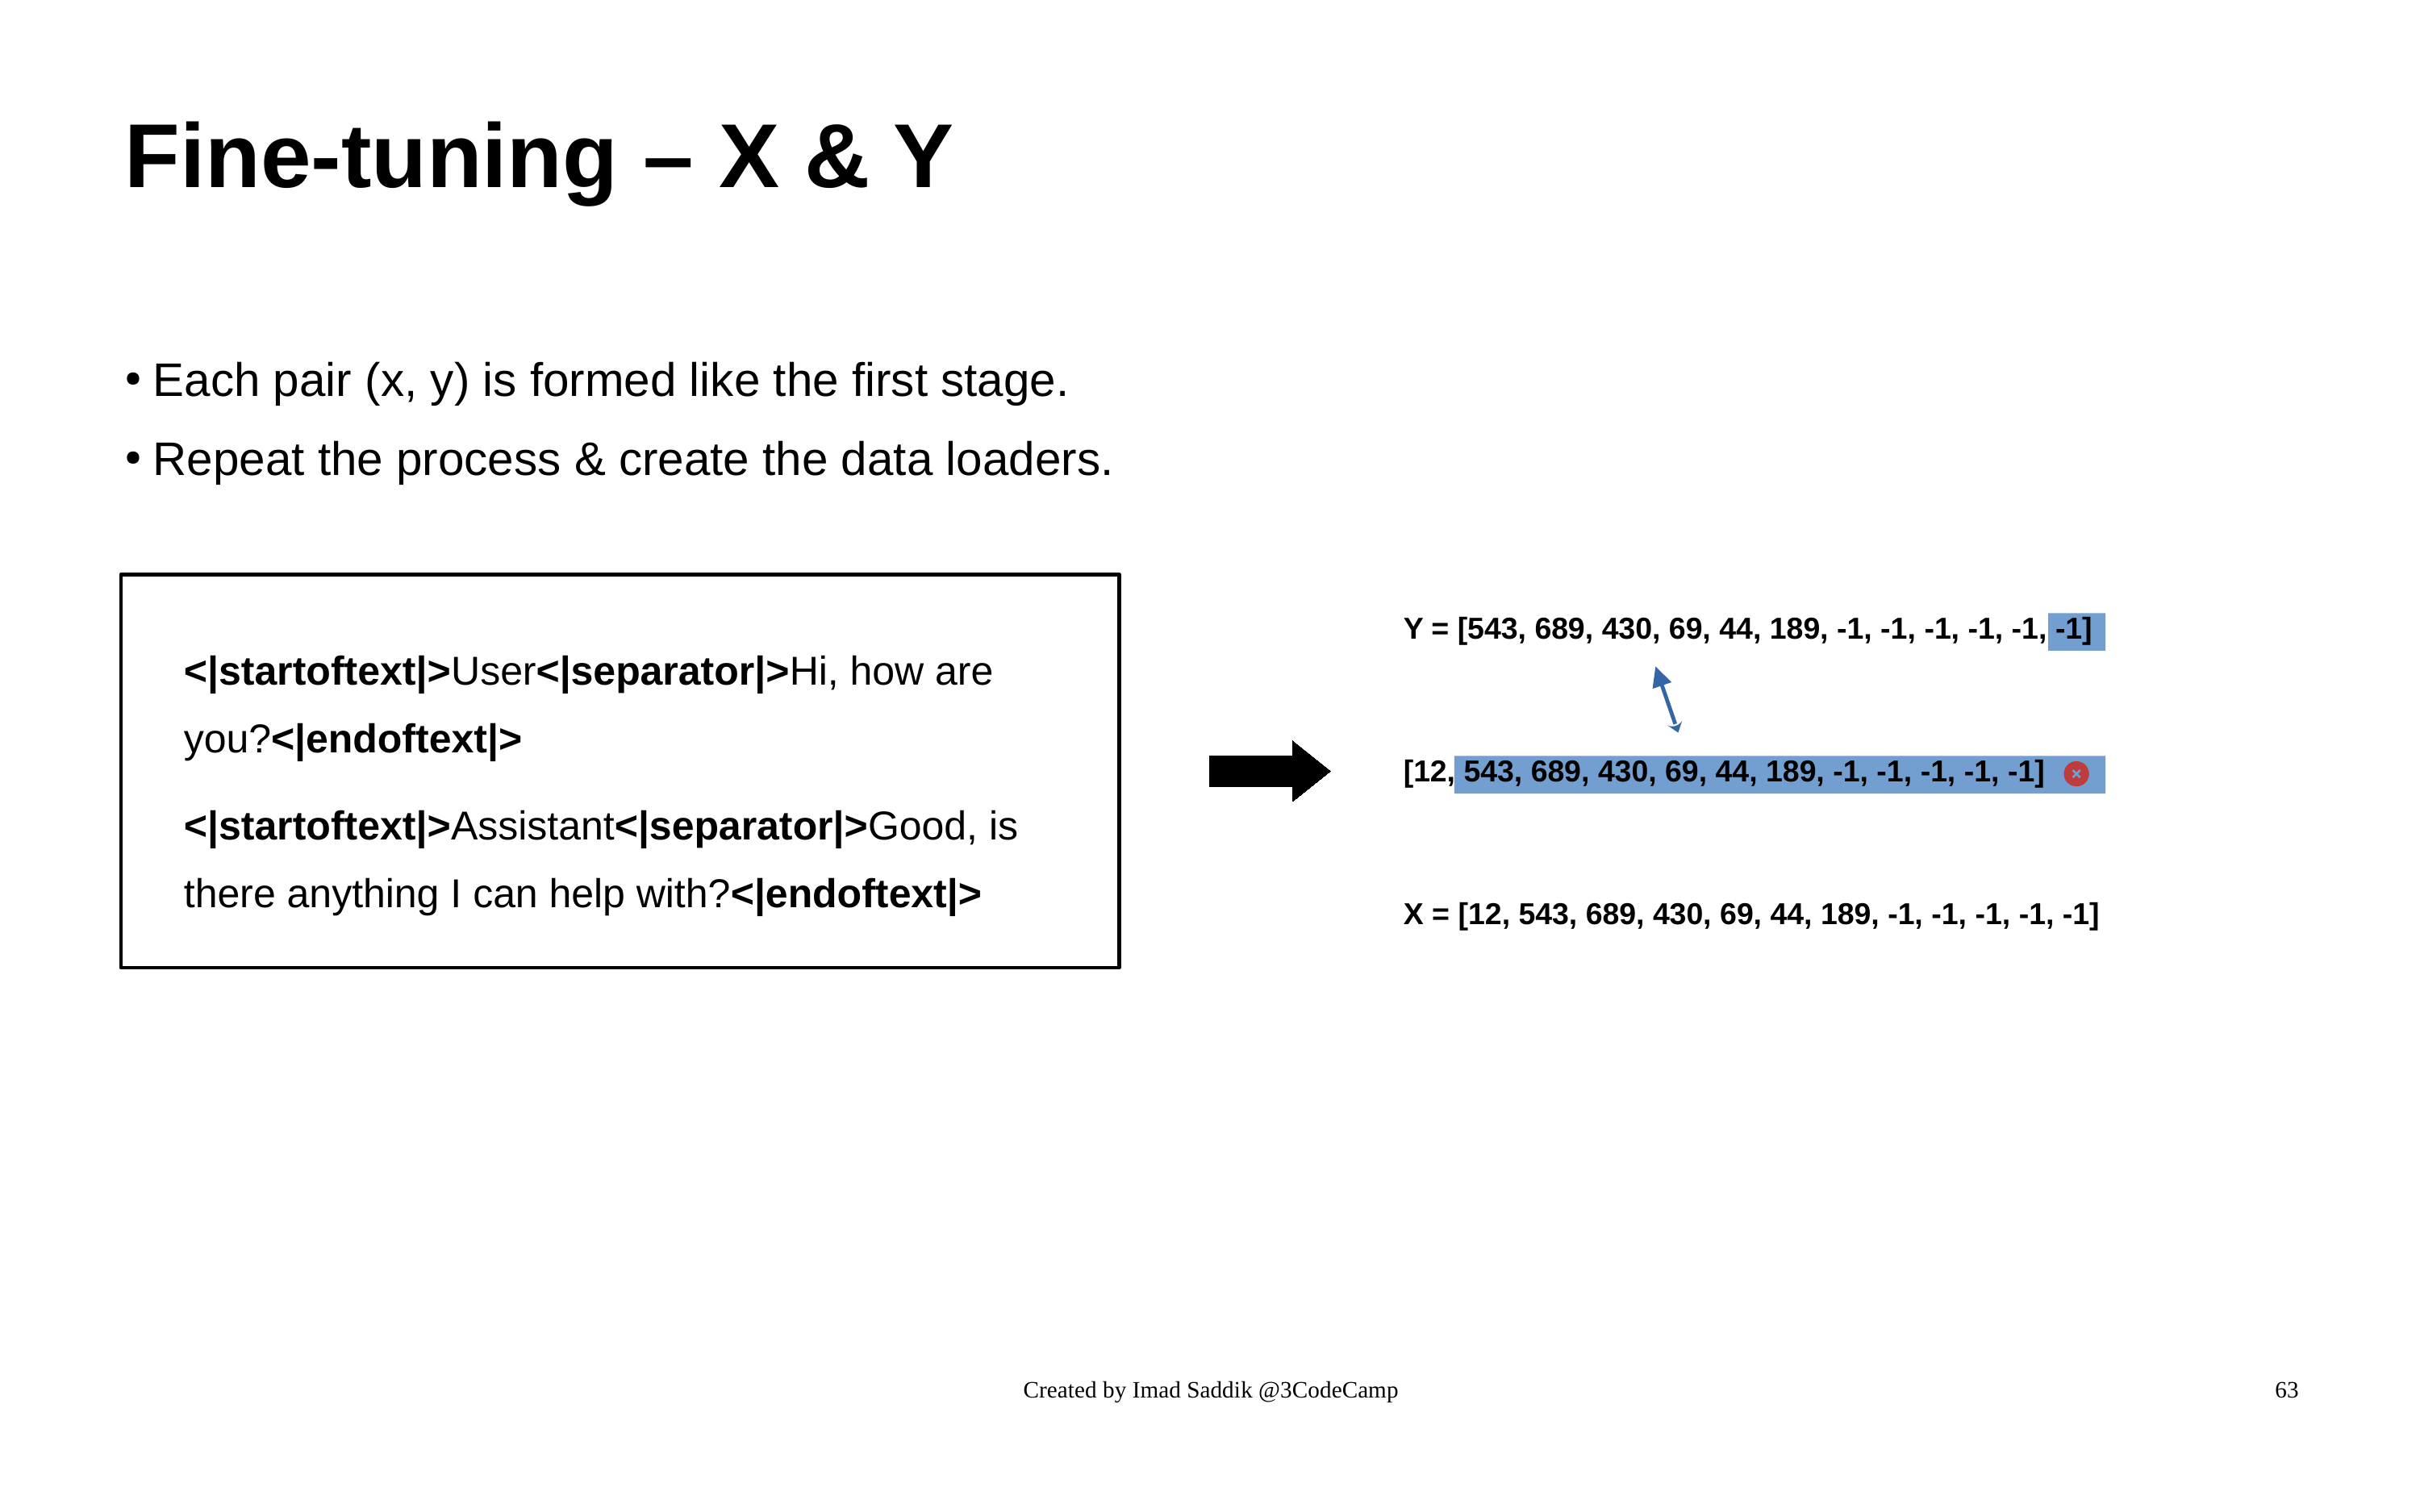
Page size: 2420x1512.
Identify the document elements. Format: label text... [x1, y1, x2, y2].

text_box Each pair (x, y) is formed like the first stage. Repeat the process & create the data loaders. [112, 322, 1906, 492]
text_box [2088, 756, 2106, 794]
text_box <|startoftext|>User<|separator|>Hi, how are you?<|endoftext|> <|startoftext|>Assistant<|separator|>Good, is there anything I can help with?<|endoftext|> [172, 620, 1069, 923]
text_box Fine-tuning – X & Y [112, 61, 1664, 251]
text_box [1209, 740, 1331, 802]
picture [2061, 758, 2092, 789]
text_box [12, 543, 689, 430, 69, 44, 189, -1, -1, -1, -1, -1] [1392, 740, 2088, 802]
text_box Y = [543, 689, 430, 69, 44, 189, -1, -1, -1, -1, -1, -1] [1392, 598, 2179, 659]
text_box X = [12, 543, 689, 430, 69, 44, 189, -1, -1, -1, -1, -1] [1392, 883, 2179, 944]
